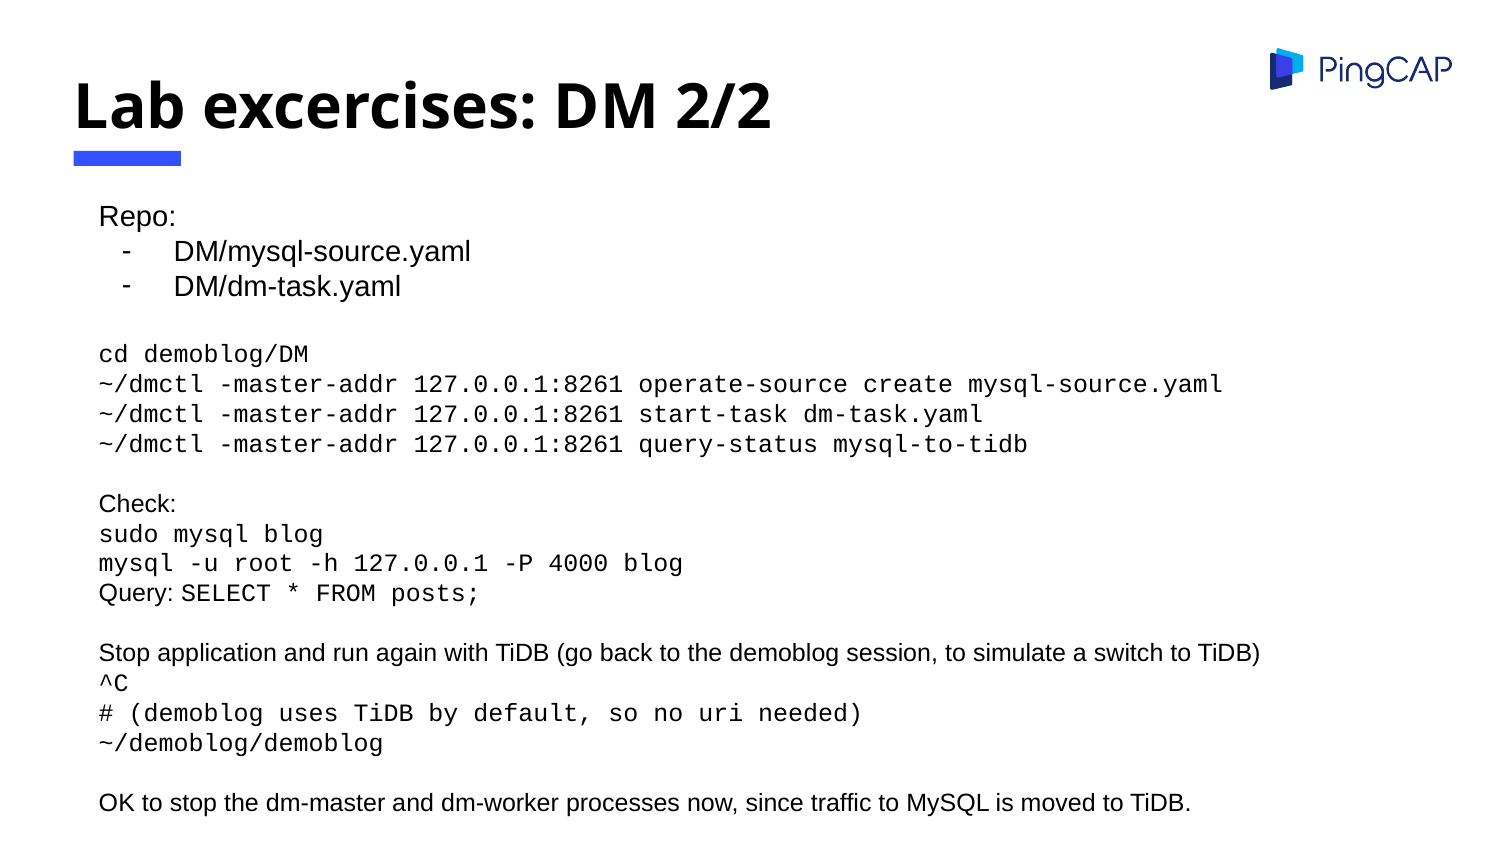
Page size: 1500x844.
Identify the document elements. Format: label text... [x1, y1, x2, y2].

picture [1270, 48, 1452, 90]
text_box Repo: DM/mysql-source.yaml DM/dm-task.yaml cd demoblog/DM ~/dmctl -master-addr 127.0.0.1:8261 operate-source create mysql-source.yaml ~/dmctl -master-addr 127.0.0.1:8261 start-task dm-task.yaml ~/dmctl -master-addr 127.0.0.1:8261 query-status mysql-to-tidb Check: sudo mysql blog mysql -u root -h 127.0.0.1 -P 4000 blog Query: SELECT * FROM posts; Stop application and run again with TiDB (go back to the demoblog session, to simulate a switch to TiDB) ^C # (demoblog uses TiDB by default, so no uri needed) ~/demoblog/demoblog OK to stop the dm-master and dm-worker processes now, since traffic to MySQL is moved to TiDB. [83, 182, 1349, 761]
text_box Lab excercises: DM 2/2 [58, 50, 925, 151]
text_box [73, 150, 181, 166]
